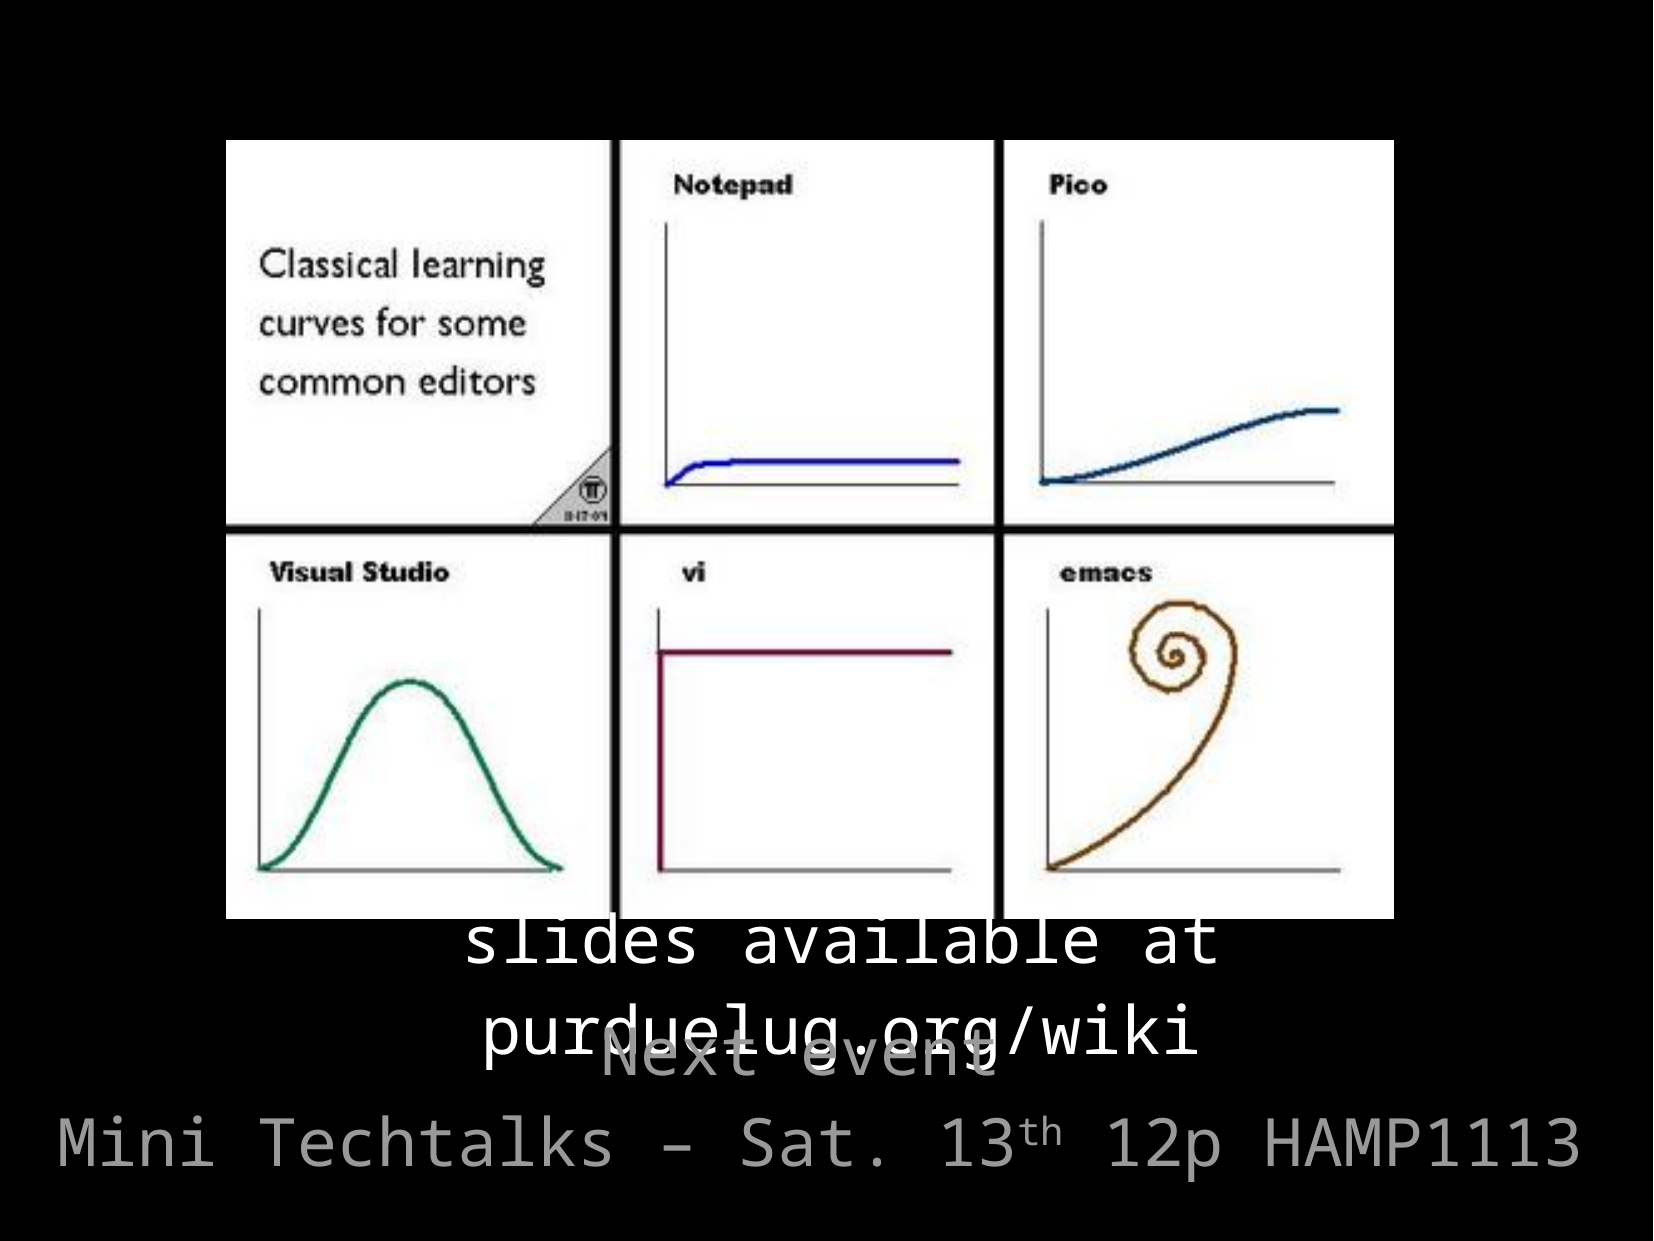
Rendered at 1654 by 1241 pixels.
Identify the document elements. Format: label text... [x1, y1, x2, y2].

text_box slides available at purduelug.org/wiki [154, 948, 1493, 1018]
picture [226, 140, 1394, 919]
text_box Next event Mini Techtalks – Sat. 13th 12p HAMP1113 [15, 1024, 1591, 1167]
